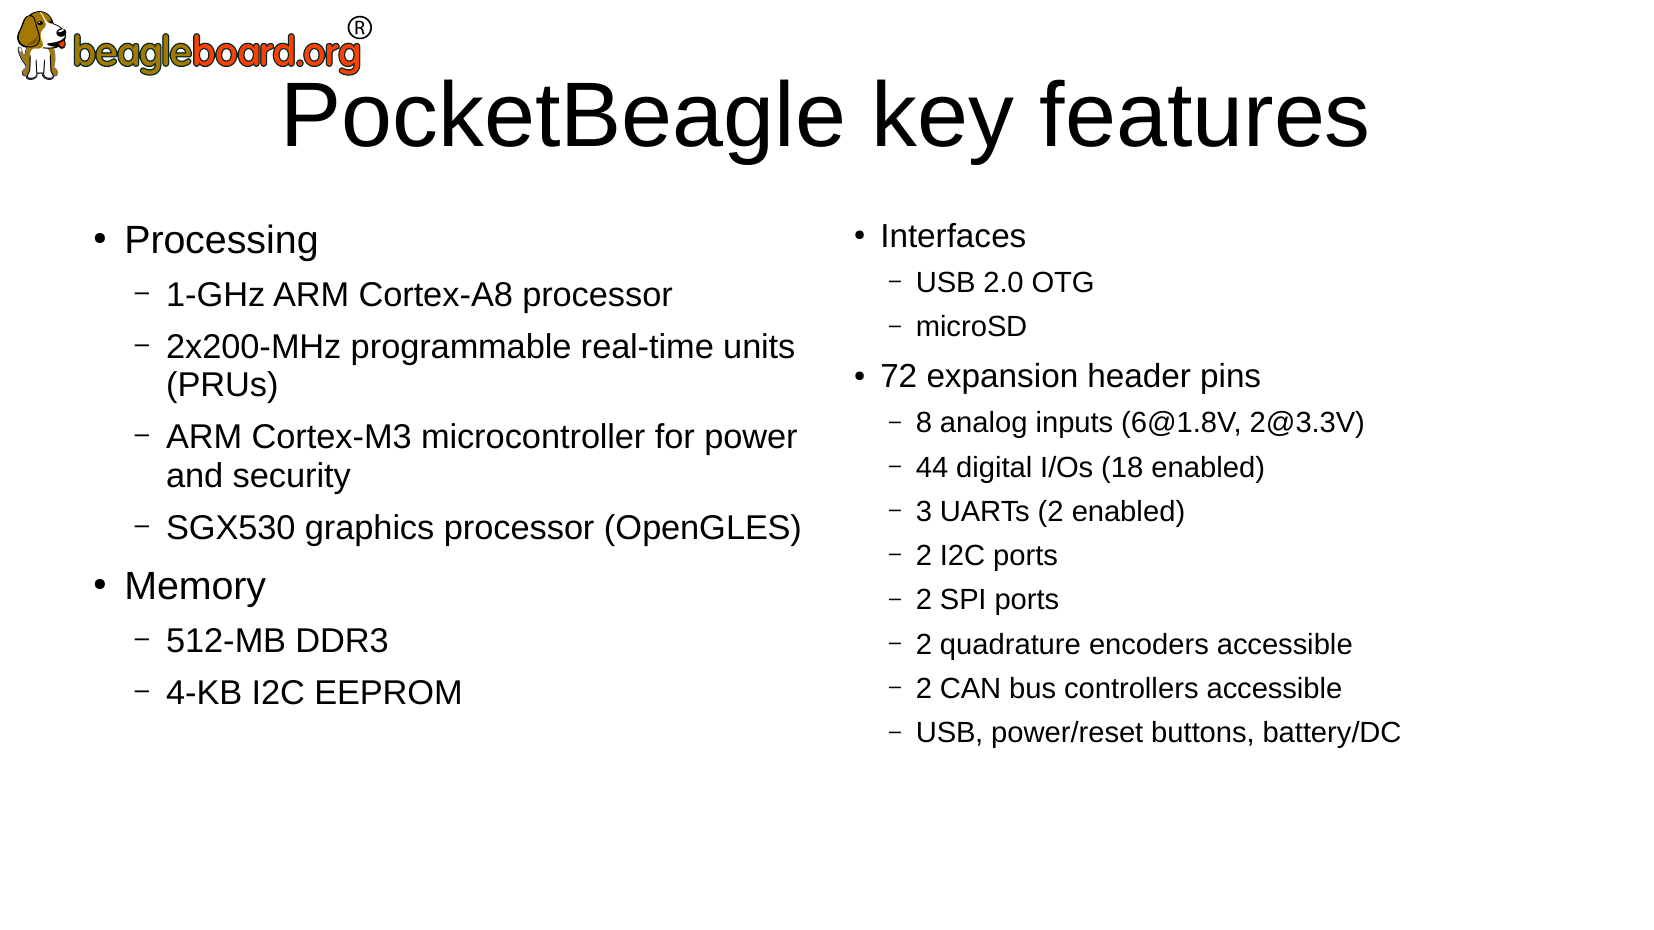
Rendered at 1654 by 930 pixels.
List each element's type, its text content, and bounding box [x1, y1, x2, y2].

list Interfaces USB 2.0 OTG microSD 72 expansion header pins 8 analog inputs (6@1.8V, 2@3.3V) 44 digital I/Os (18 enabled) 3 UARTs (2 enabled) 2 I2C ports 2 SPI ports 2 quadrature encoders accessible 2 CAN bus controllers accessible USB, power/reset buttons, battery/DC [844, 217, 1571, 757]
picture [17, 11, 372, 80]
list Processing 1-GHz ARM Cortex-A8 processor 2x200-MHz programmable real-time units (PRUs) ARM Cortex-M3 microcontroller for power and security SGX530 graphics processor (OpenGLES) Memory 512-MB DDR3 4-KB I2C EEPROM [82, 217, 809, 757]
title PocketBeagle key features [82, 37, 1571, 193]
